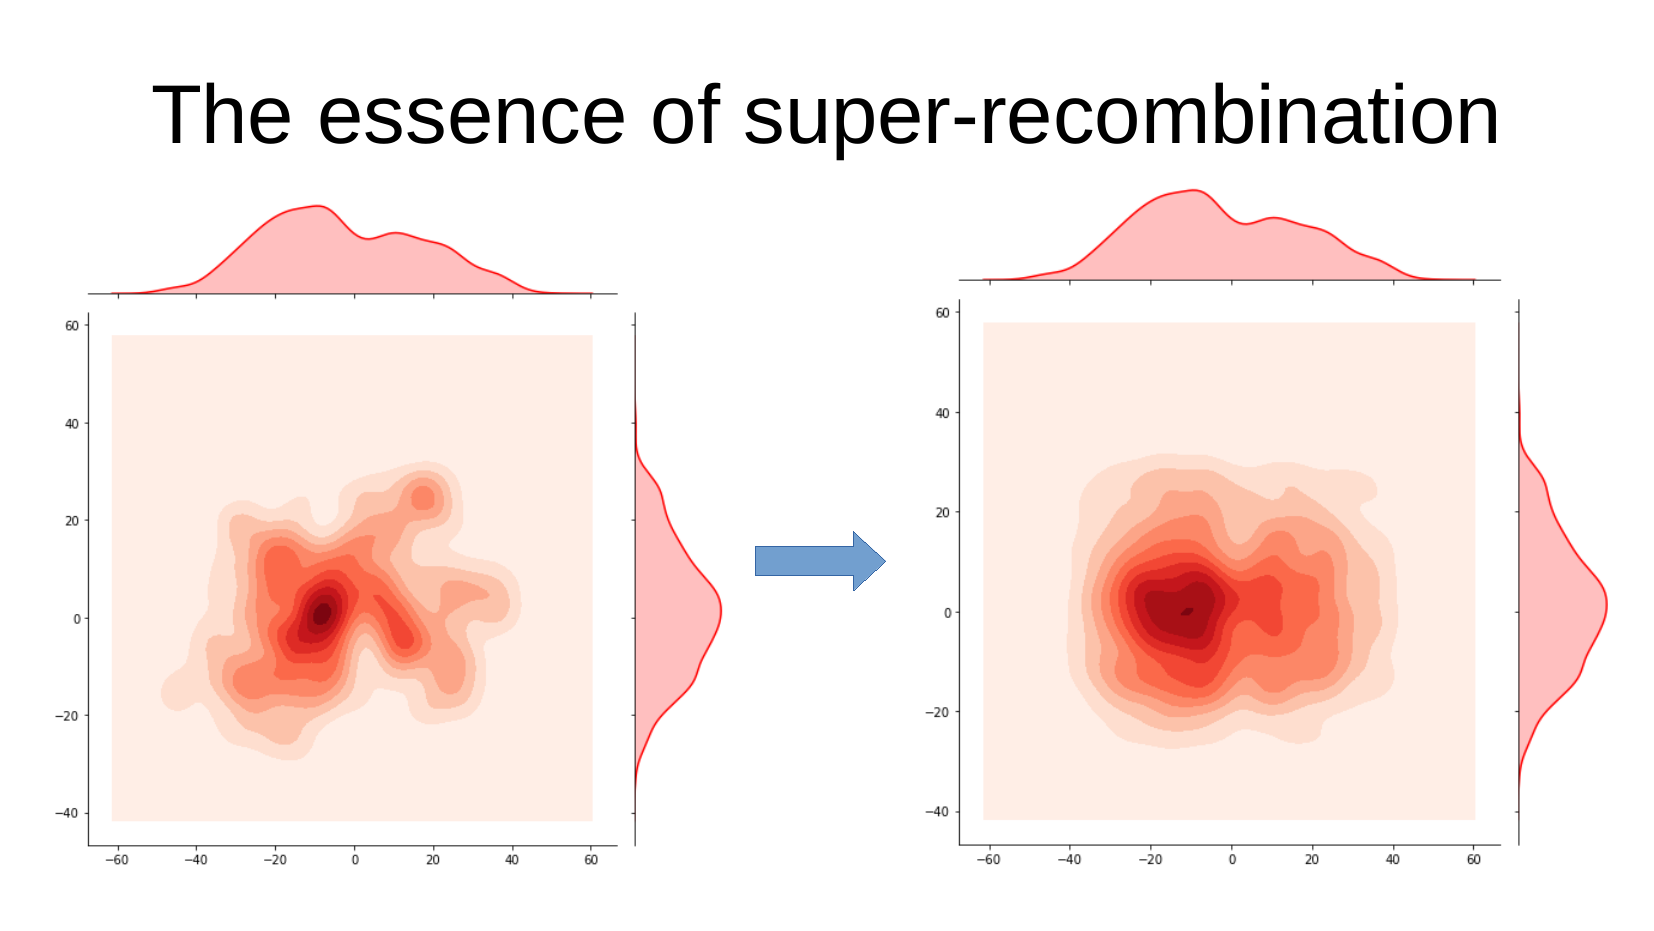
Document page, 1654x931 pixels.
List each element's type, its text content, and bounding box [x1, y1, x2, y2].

picture [916, 178, 1619, 875]
text_box [755, 531, 886, 591]
picture [46, 194, 733, 875]
title The essence of super-recombination [82, 37, 1571, 193]
